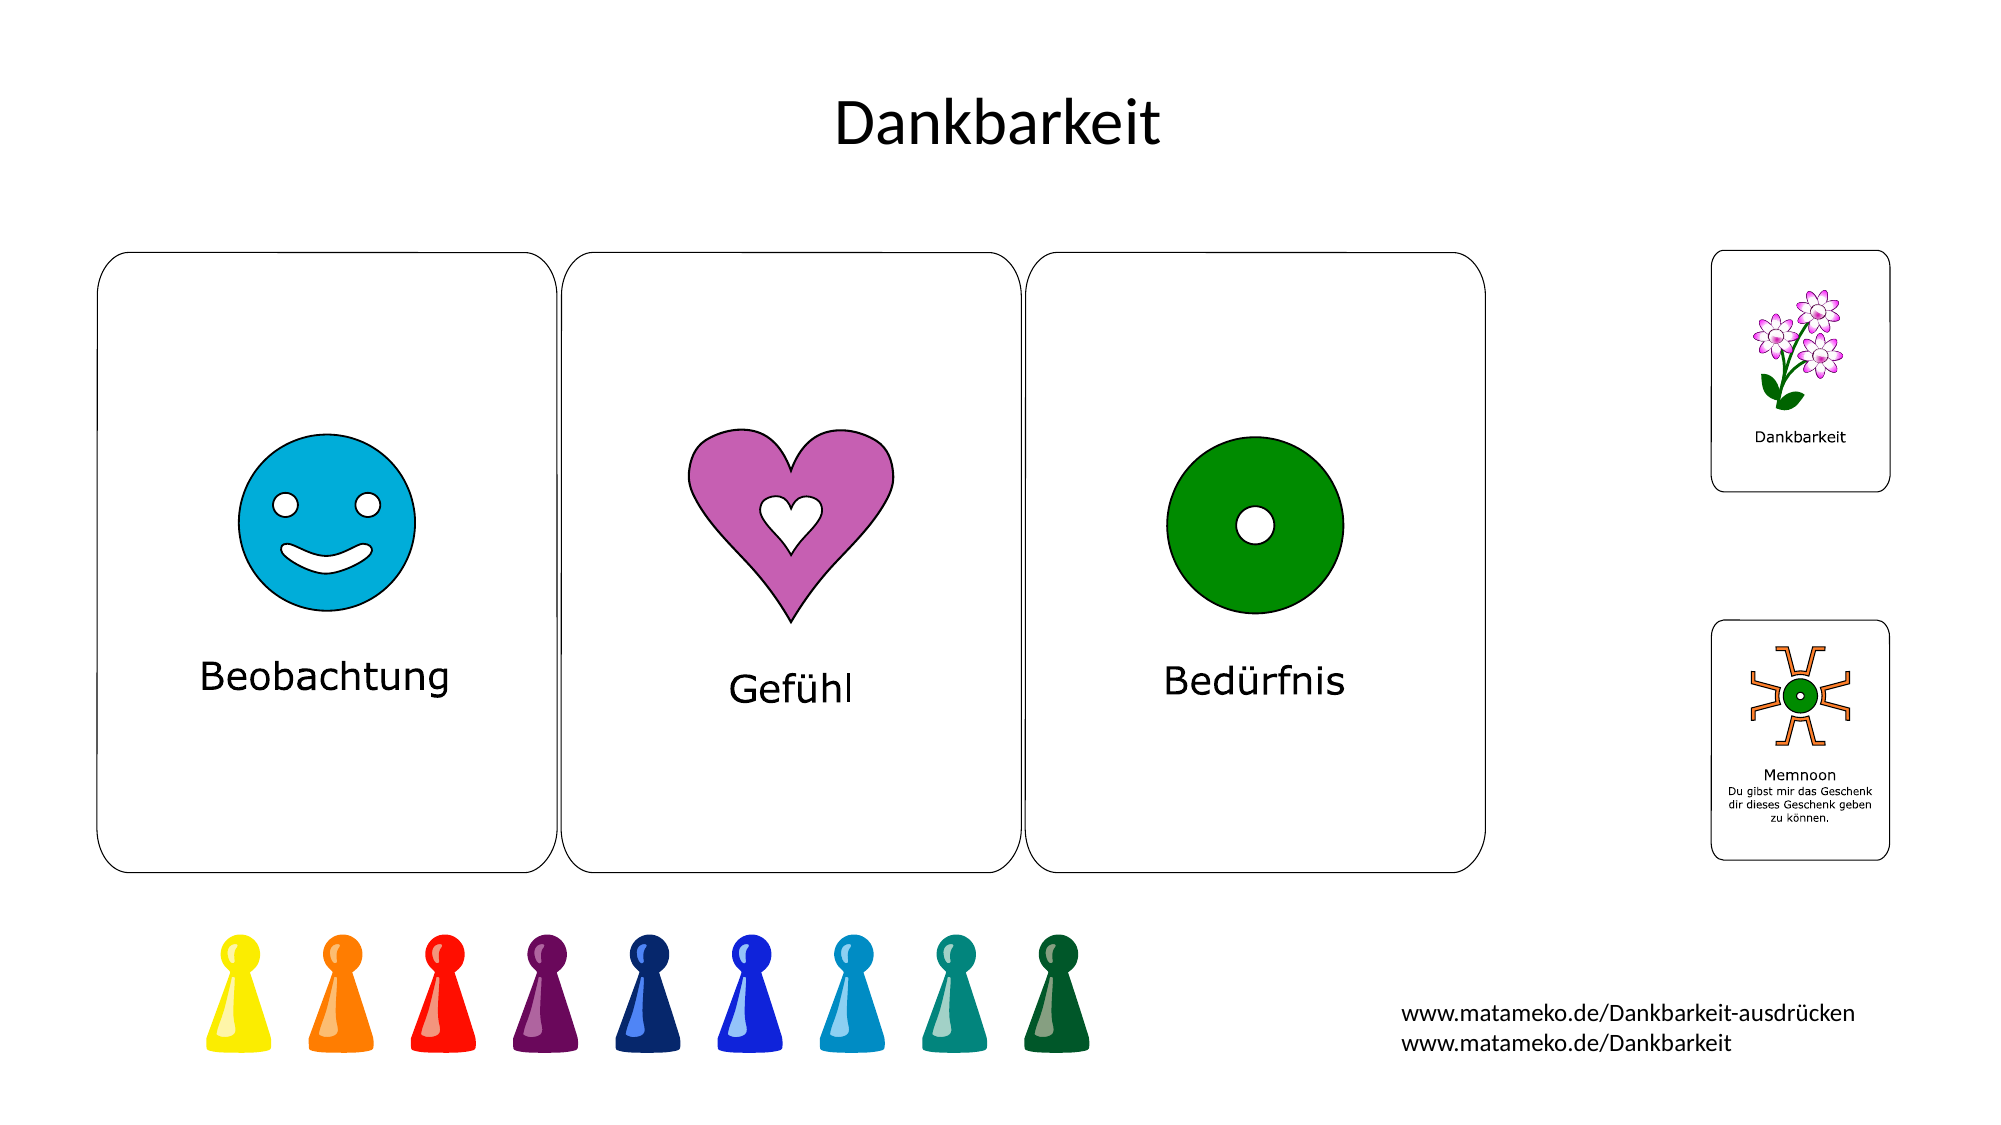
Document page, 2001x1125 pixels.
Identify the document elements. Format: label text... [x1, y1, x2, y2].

text_box [1777, 391, 1805, 411]
text_box [1751, 671, 1781, 721]
text_box [1813, 430, 1836, 443]
text_box [1756, 431, 1774, 443]
text_box [1829, 789, 1846, 796]
text_box [1784, 800, 1791, 809]
text_box [1263, 664, 1292, 695]
text_box [297, 668, 316, 691]
text_box [759, 681, 780, 704]
text_box [922, 934, 988, 1053]
text_box [341, 660, 360, 690]
text_box [1785, 430, 1811, 443]
text_box [1828, 772, 1836, 781]
text_box [1820, 815, 1826, 822]
text_box [1798, 786, 1804, 796]
text_box [1167, 437, 1344, 614]
text_box [1761, 373, 1779, 401]
text_box [1797, 333, 1844, 379]
text_box [1840, 431, 1846, 443]
text_box [615, 934, 681, 1053]
text_box [1746, 800, 1780, 809]
text_box [1327, 672, 1345, 696]
text_box [798, 681, 816, 704]
text_box [1765, 769, 1775, 781]
text_box [1729, 787, 1736, 796]
text_box [717, 934, 783, 1053]
text_box [1729, 800, 1738, 809]
text_box [688, 429, 894, 623]
text_box [1747, 788, 1753, 798]
text_box [1293, 672, 1312, 695]
text_box [1823, 802, 1829, 809]
text_box [1776, 433, 1784, 443]
text_box [1805, 789, 1817, 796]
text_box [822, 672, 841, 703]
text_box [405, 668, 424, 690]
text_box [1866, 786, 1873, 796]
text_box [381, 668, 399, 691]
text_box [1786, 772, 1799, 781]
text_box [819, 934, 885, 1053]
text_box [1777, 772, 1785, 781]
text_box [1839, 802, 1845, 811]
text_box [364, 662, 378, 691]
text_box [1777, 787, 1789, 796]
text_box [1800, 815, 1806, 822]
text_box [320, 668, 338, 691]
text_box [1792, 802, 1809, 809]
text_box [1757, 786, 1773, 796]
text_box [1214, 665, 1233, 696]
text_box [238, 434, 416, 611]
text_box Dankbarkeit [819, 70, 1181, 167]
text_box [1776, 715, 1826, 746]
text_box www.matameko.de/Dankbarkeit-ausdrücken www.matameko.de/Dankbarkeit [1386, 989, 1872, 1064]
text_box [1809, 772, 1827, 781]
text_box [308, 934, 374, 1053]
text_box [1239, 673, 1257, 696]
text_box [1787, 813, 1799, 822]
text_box [1820, 671, 1850, 721]
text_box [1801, 772, 1808, 781]
text_box [1807, 815, 1819, 822]
text_box [1753, 313, 1799, 360]
text_box [202, 661, 224, 690]
text_box [1853, 789, 1859, 796]
text_box [1847, 786, 1852, 796]
text_box [250, 668, 270, 691]
text_box [782, 672, 797, 703]
text_box [730, 674, 756, 704]
text_box [1783, 678, 1818, 713]
text_box [1846, 800, 1871, 809]
text_box [1166, 666, 1188, 695]
text_box [227, 668, 247, 691]
text_box [410, 934, 476, 1053]
text_box [275, 660, 294, 691]
text_box [1860, 788, 1865, 796]
text_box [429, 668, 448, 698]
text_box [1776, 646, 1826, 677]
text_box [1191, 672, 1211, 696]
text_box [1796, 290, 1840, 334]
text_box [1821, 787, 1828, 796]
text_box [513, 934, 579, 1053]
text_box [1318, 673, 1322, 695]
text_box [1810, 800, 1822, 809]
text_box [1024, 934, 1090, 1053]
text_box [206, 934, 272, 1053]
text_box [1830, 800, 1836, 809]
